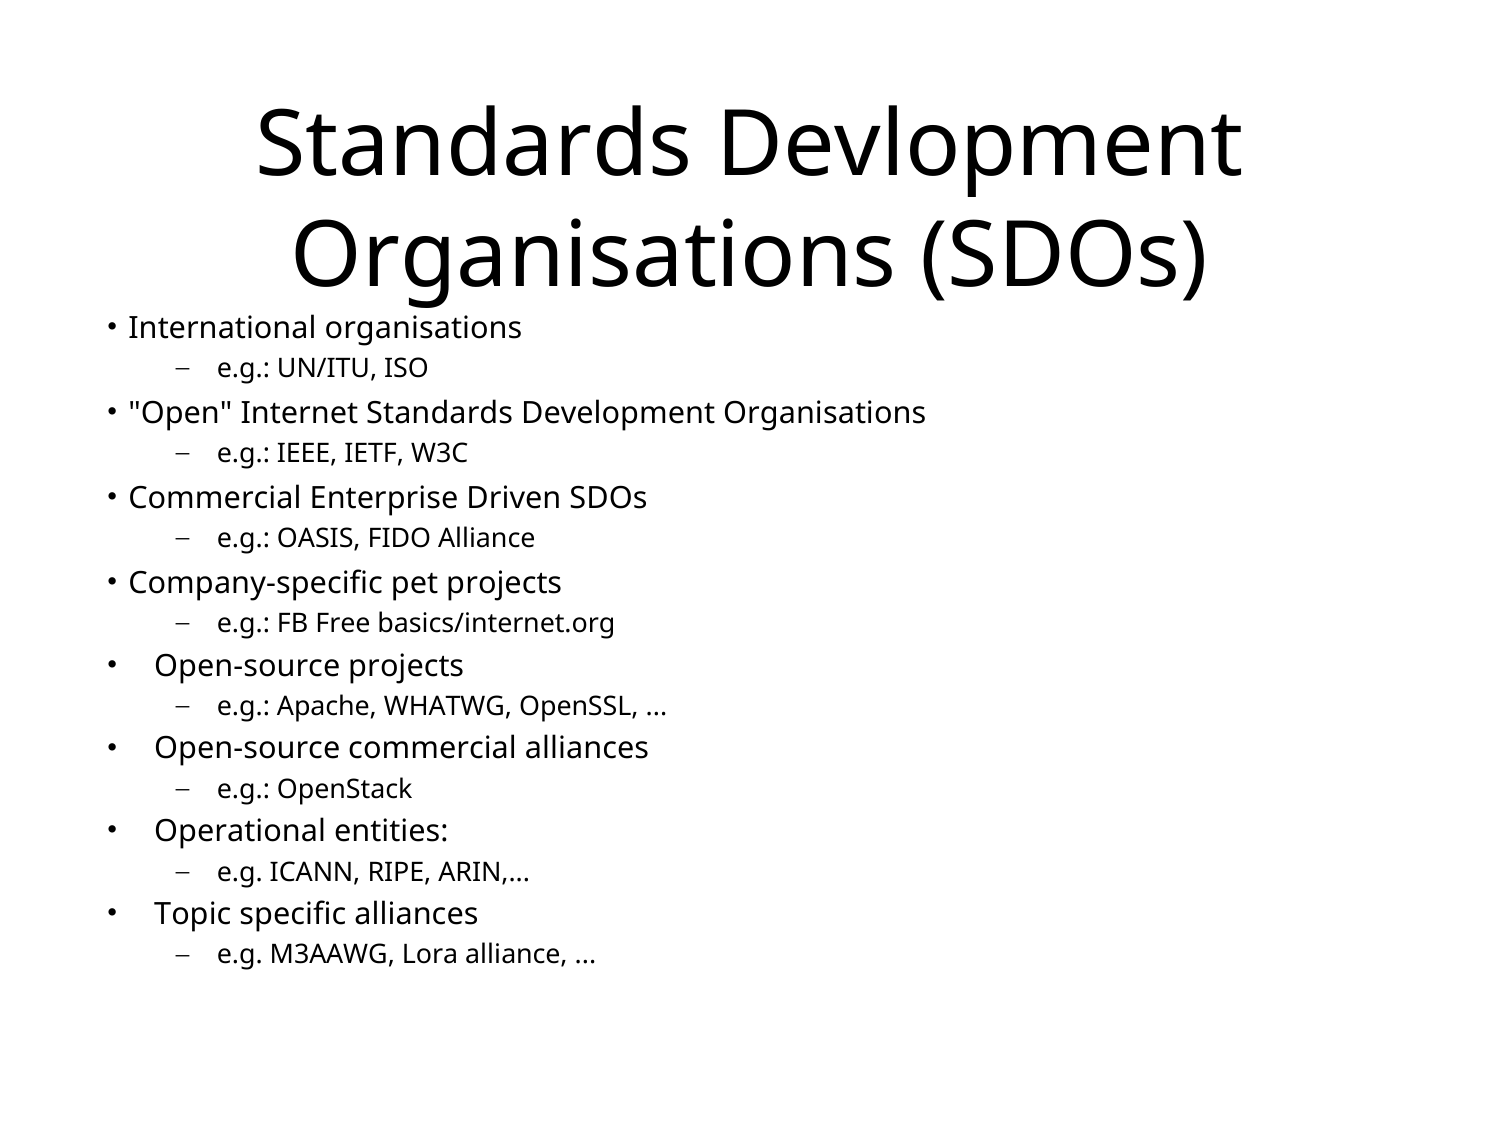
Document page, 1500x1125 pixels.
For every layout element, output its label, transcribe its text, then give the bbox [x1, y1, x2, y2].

list International organisations e.g.: UN/ITU, ISO "Open" Internet Standards Development Organisations e.g.: IEEE, IETF, W3C Commercial Enterprise Driven SDOs e.g.: OASIS, FIDO Alliance Company-specific pet projects e.g.: FB Free basics/internet.org Open-source projects e.g.: Apache, WHATWG, OpenSSL, ... Open-source commercial alliances e.g.: OpenStack Operational entities: e.g. ICANN, RIPE, ARIN,... Topic specific alliances e.g. M3AAWG, Lora alliance, ... [106, 307, 1382, 983]
title Standards Devlopment Organisations (SDOs) [112, 99, 1388, 288]
